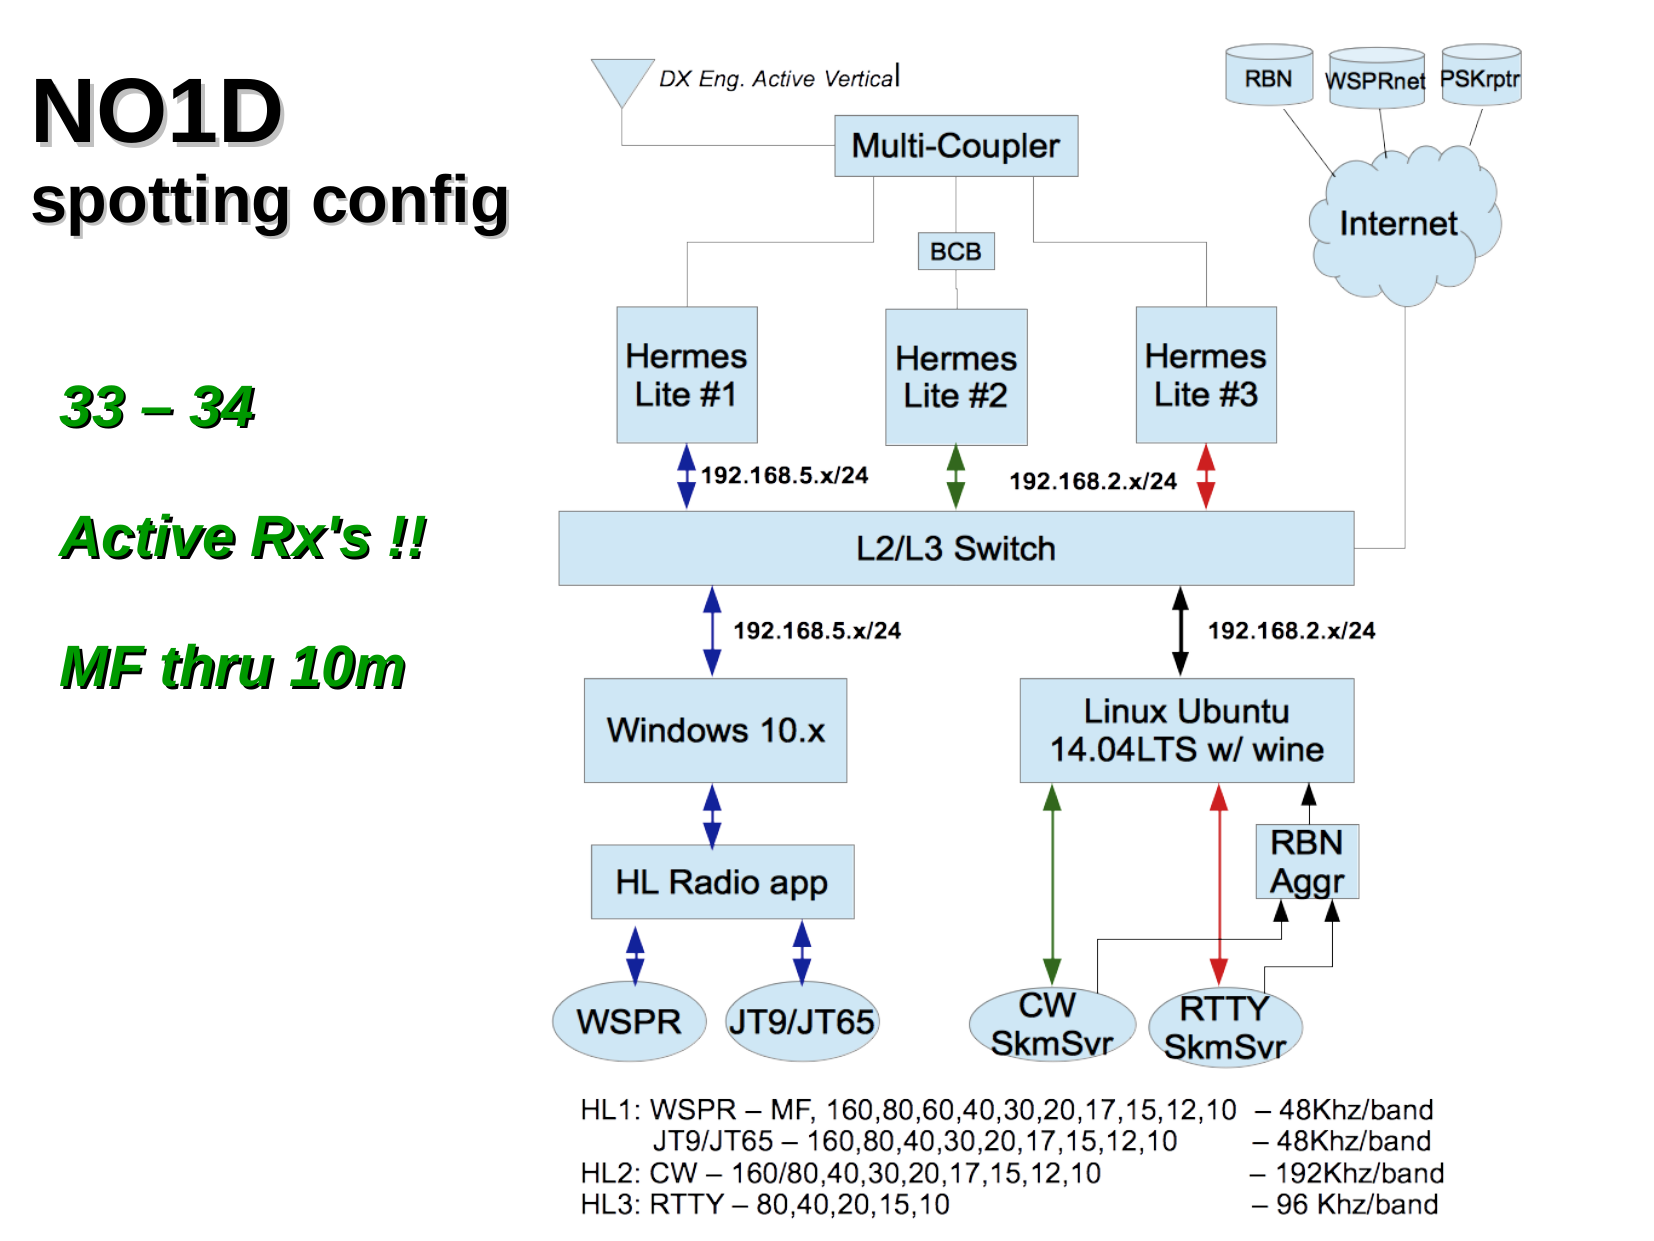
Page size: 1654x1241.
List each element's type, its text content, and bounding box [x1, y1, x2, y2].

picture [510, 0, 1591, 1241]
text_box 33 – 34 Active Rx's !! MF thru 10m [45, 366, 481, 708]
title NO1D spotting config [30, 45, 510, 253]
